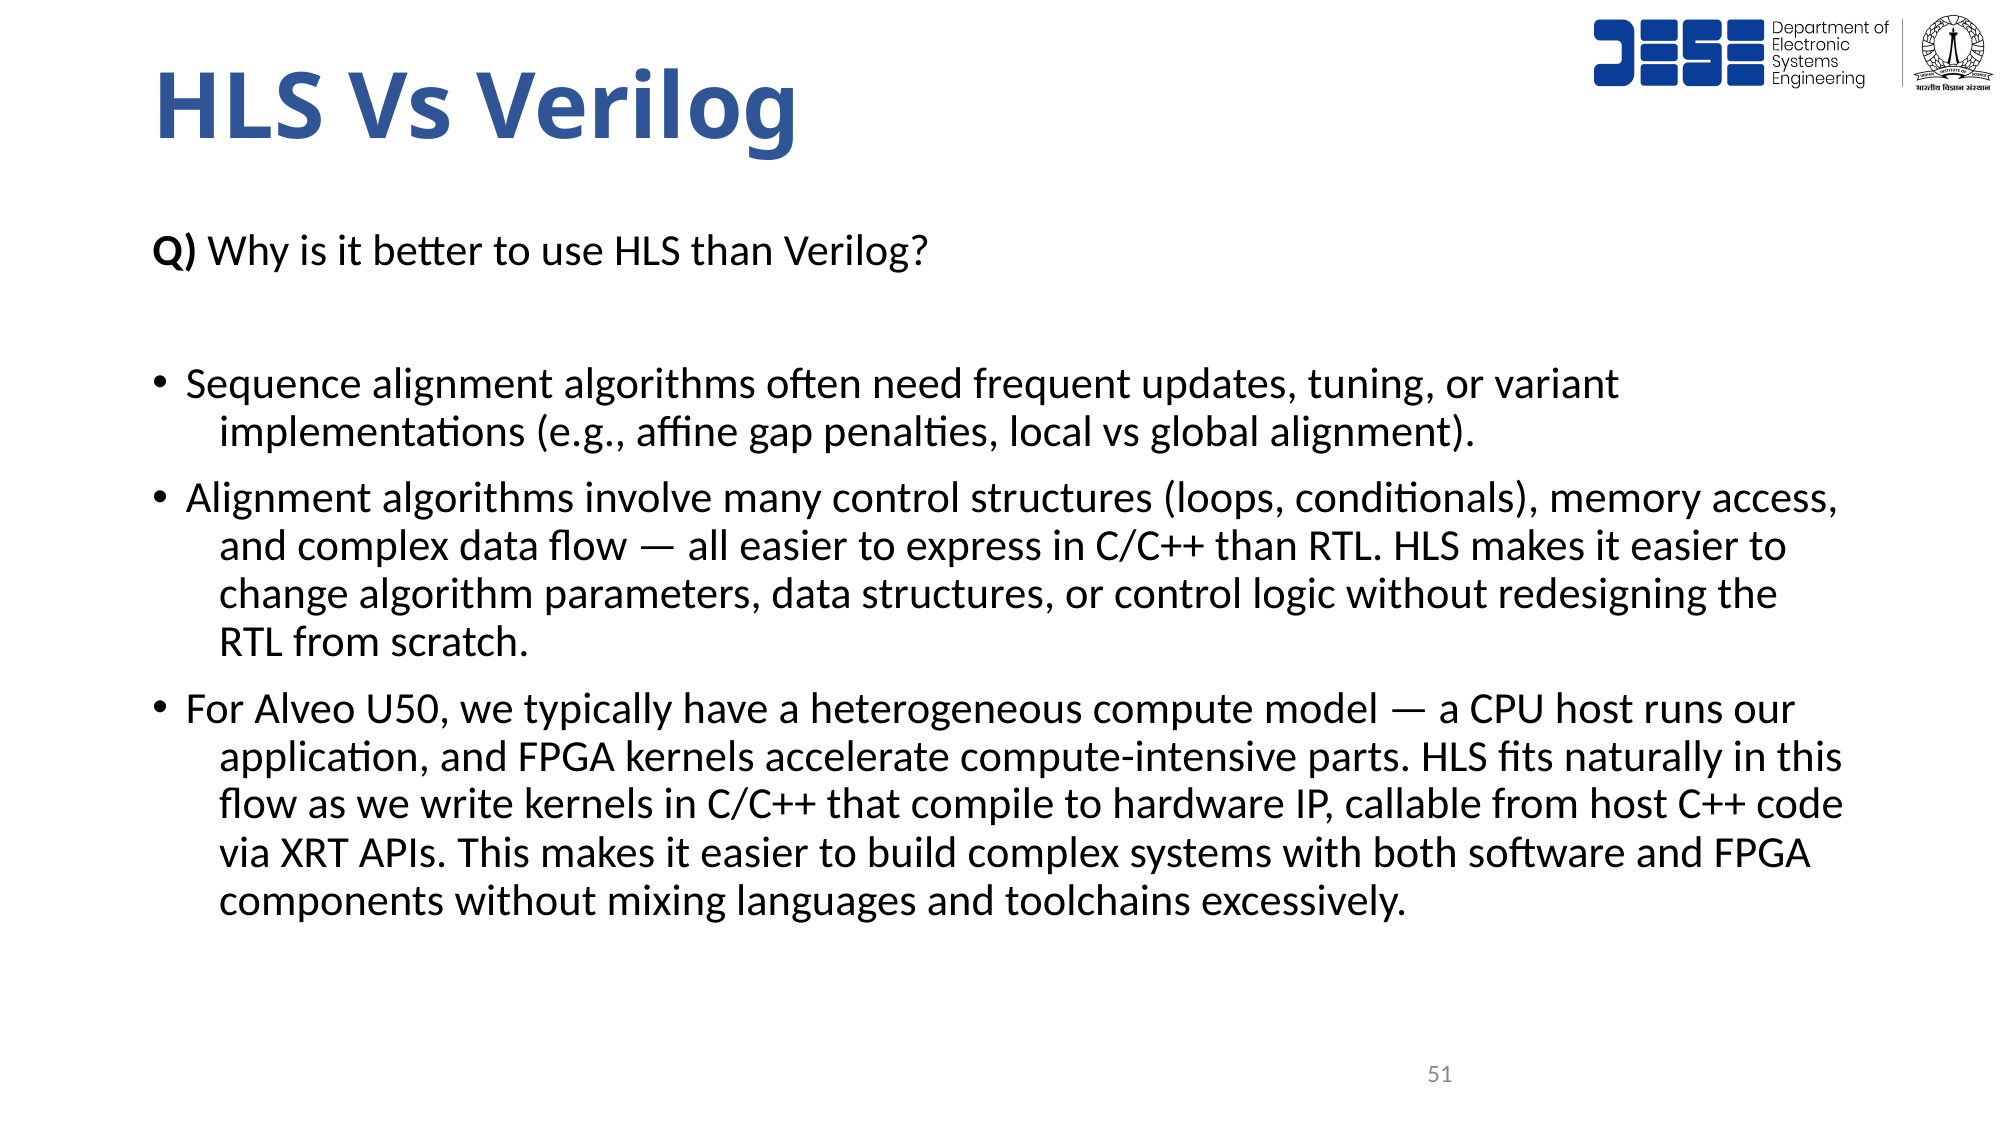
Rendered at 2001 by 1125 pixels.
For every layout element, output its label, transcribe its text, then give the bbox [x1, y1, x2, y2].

list Q) Why is it better to use HLS than Verilog? Sequence alignment algorithms often need frequent updates, tuning, or variant implementations (e.g., affine gap penalties, local vs global alignment). Alignment algorithms involve many control structures (loops, conditionals), memory access, and complex data flow — all easier to express in C/C++ than RTL. HLS makes it easier to change algorithm parameters, data structures, or control logic without redesigning the RTL from scratch. For Alveo U50, we typically have a heterogeneous compute model — a CPU host runs our application, and FPGA kernels accelerate compute-intensive parts. HLS fits naturally in this flow as we write kernels in C/C++ that compile to hardware IP, callable from host C++ code via XRT APIs. This makes it easier to build complex systems with both software and FPGA components without mixing languages and toolchains excessively. [137, 219, 1863, 934]
text_box [1412, 1042, 1863, 1103]
title HLS Vs Verilog [137, 0, 1863, 218]
